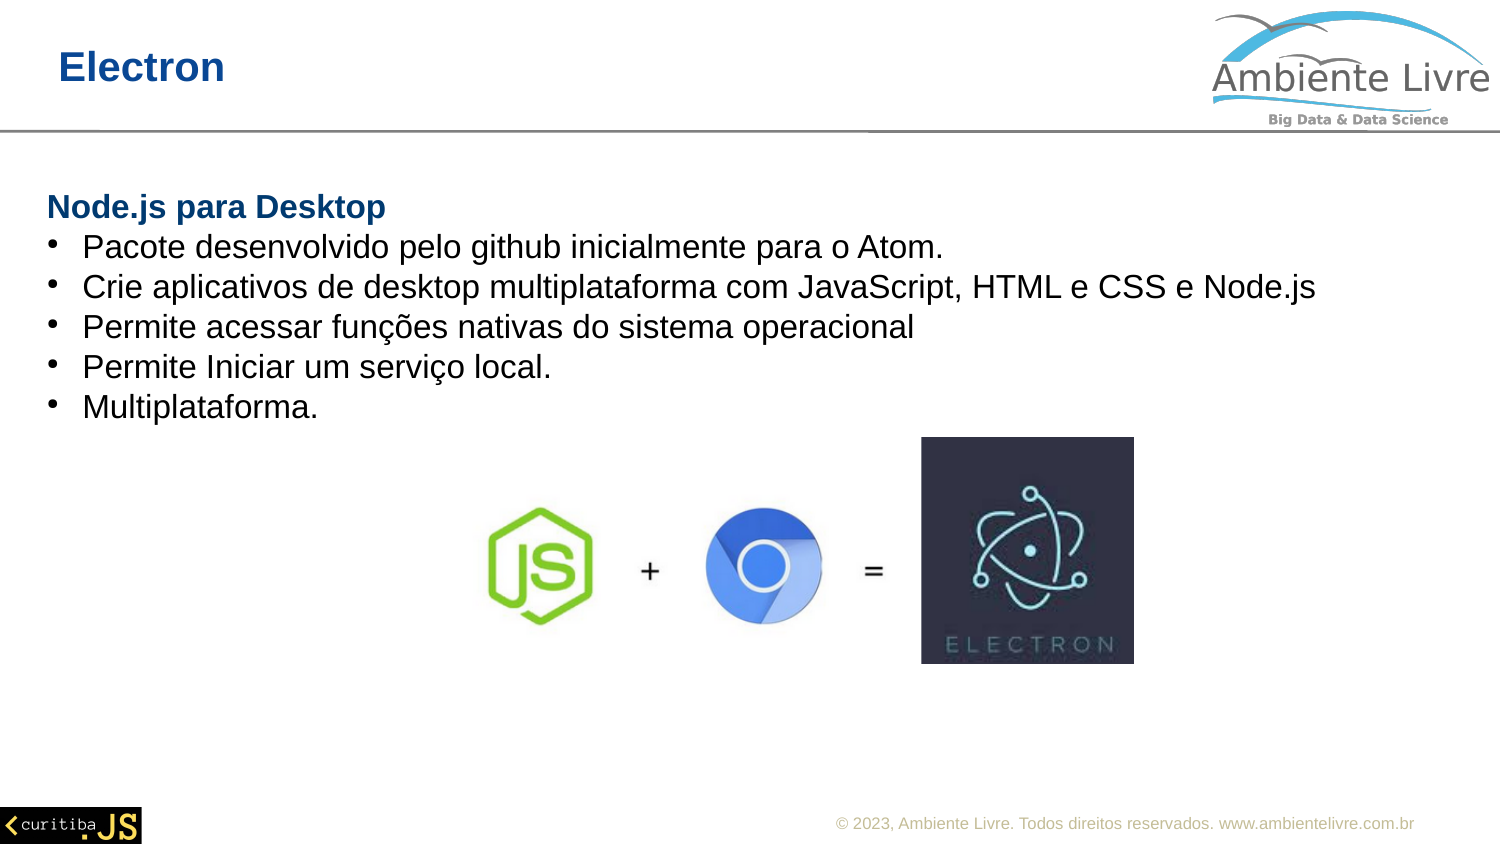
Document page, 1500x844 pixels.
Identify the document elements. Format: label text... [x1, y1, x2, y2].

text_box Node.js para Desktop Pacote desenvolvido pelo github inicialmente para o Atom. Crie aplicativos de desktop multiplataforma com JavaScript, HTML e CSS e Node.js Permite acessar funções nativas do sistema operacional Permite Iniciar um serviço local. Multiplataforma. [32, 178, 1347, 433]
picture [0, 807, 142, 844]
picture [462, 437, 1134, 664]
picture [1212, 11, 1489, 127]
title Electron [43, 8, 1127, 129]
